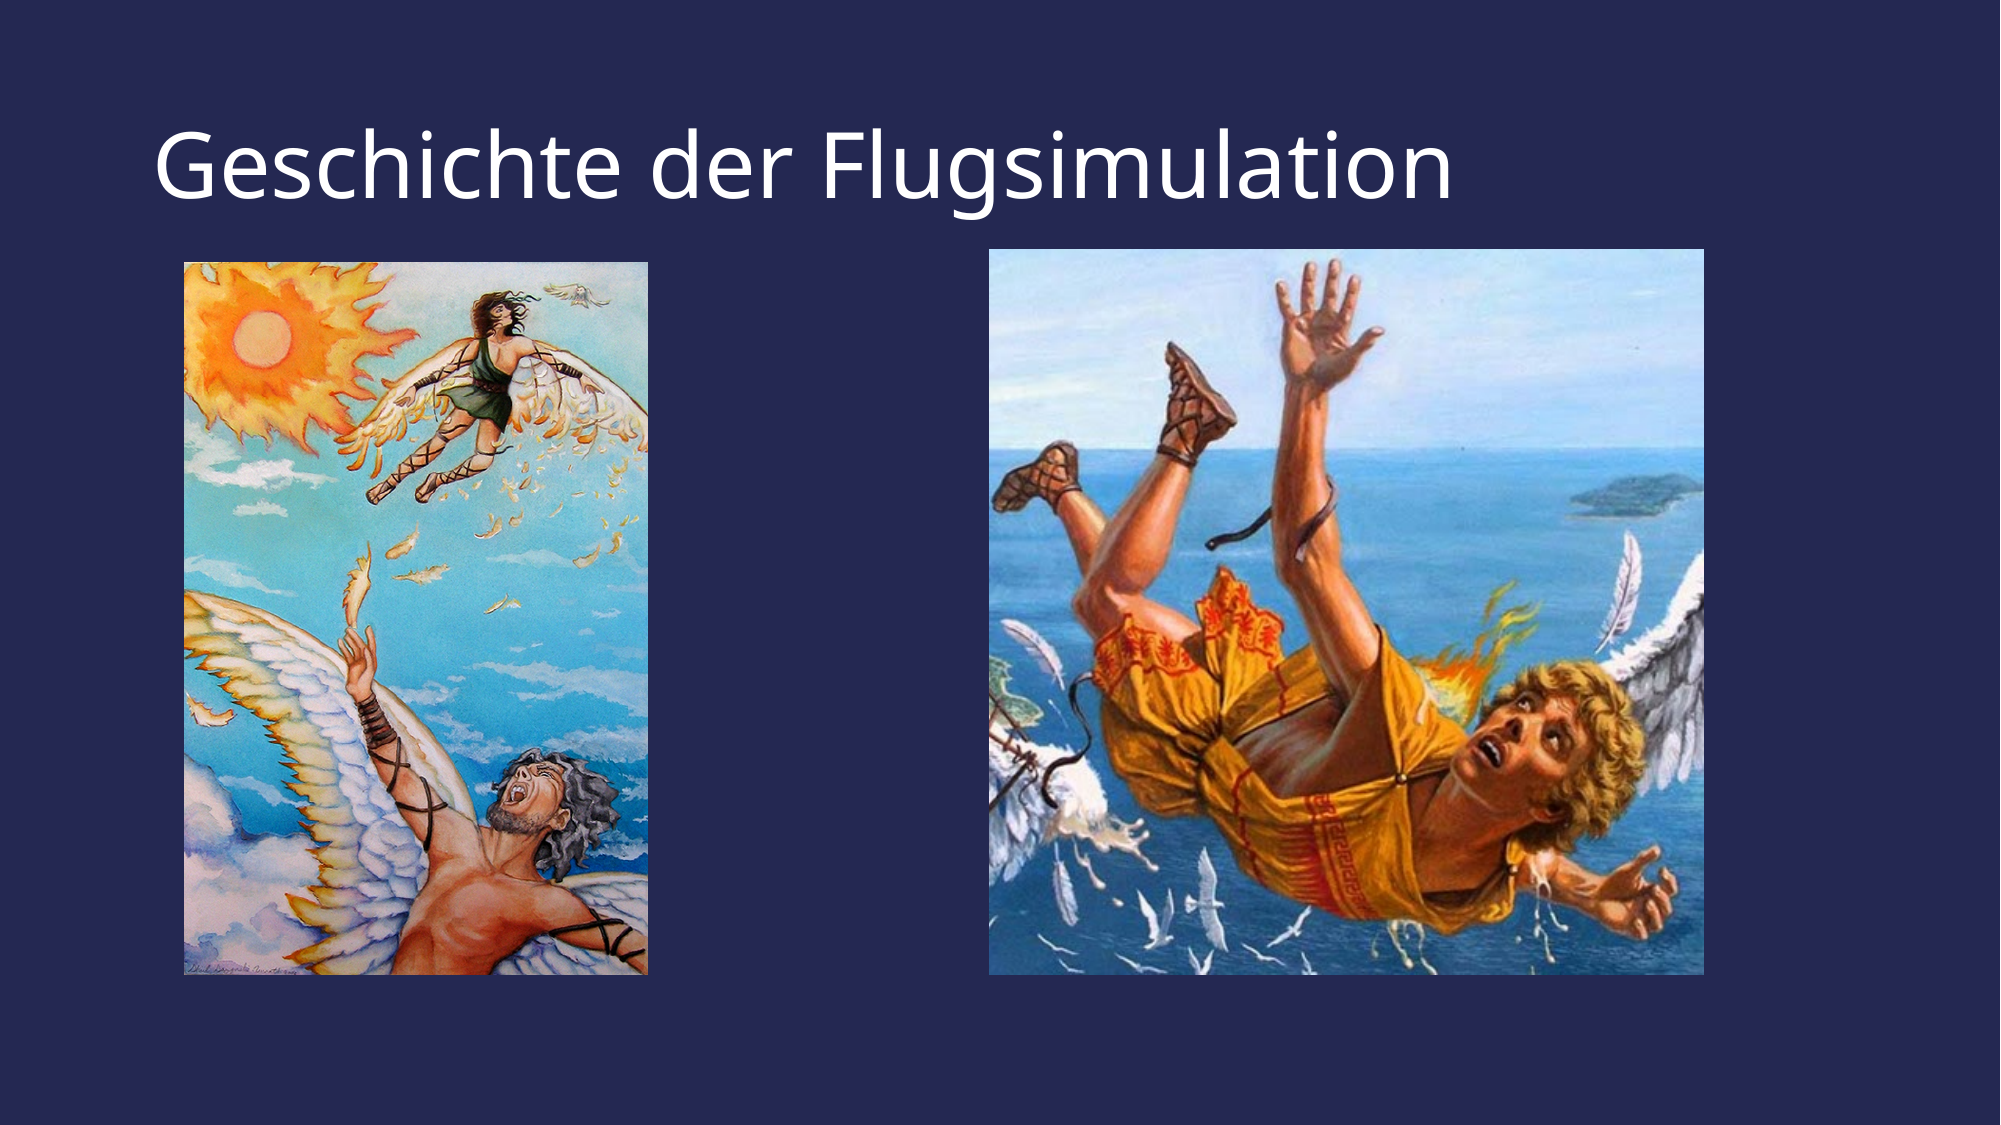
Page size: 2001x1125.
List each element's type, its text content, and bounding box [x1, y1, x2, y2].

title Geschichte der Flugsimulation [137, 59, 1863, 278]
picture [989, 278, 1704, 975]
picture [184, 278, 648, 975]
